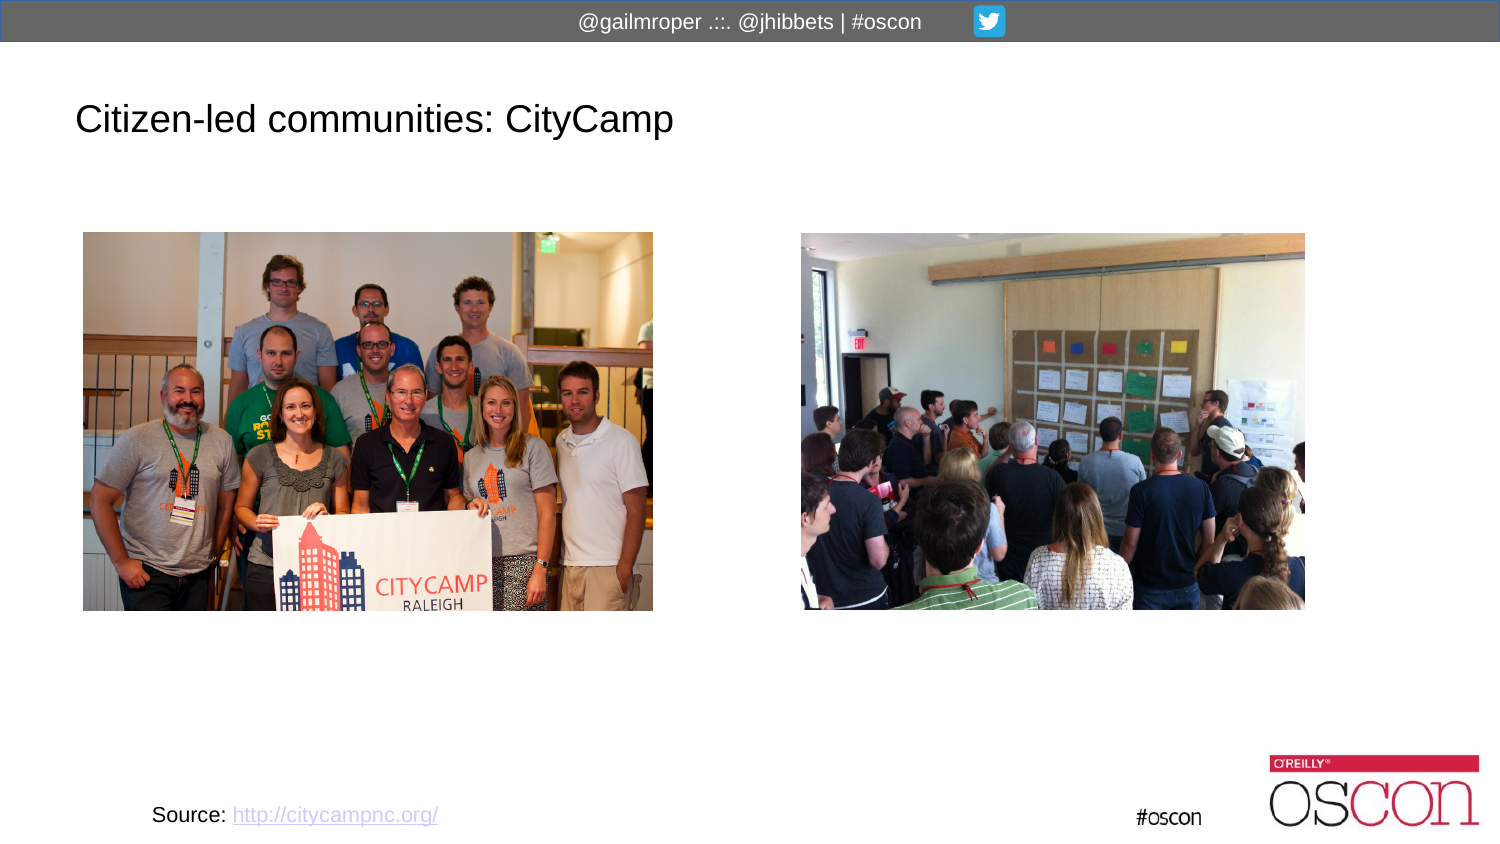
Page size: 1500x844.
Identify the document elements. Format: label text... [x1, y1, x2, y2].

picture [1, 1, 1499, 41]
title Citizen-led communities: CityCamp [75, 33, 1425, 175]
text_box Source: http://citycampnc.org/ [146, 799, 359, 821]
picture [0, 42, 1500, 844]
